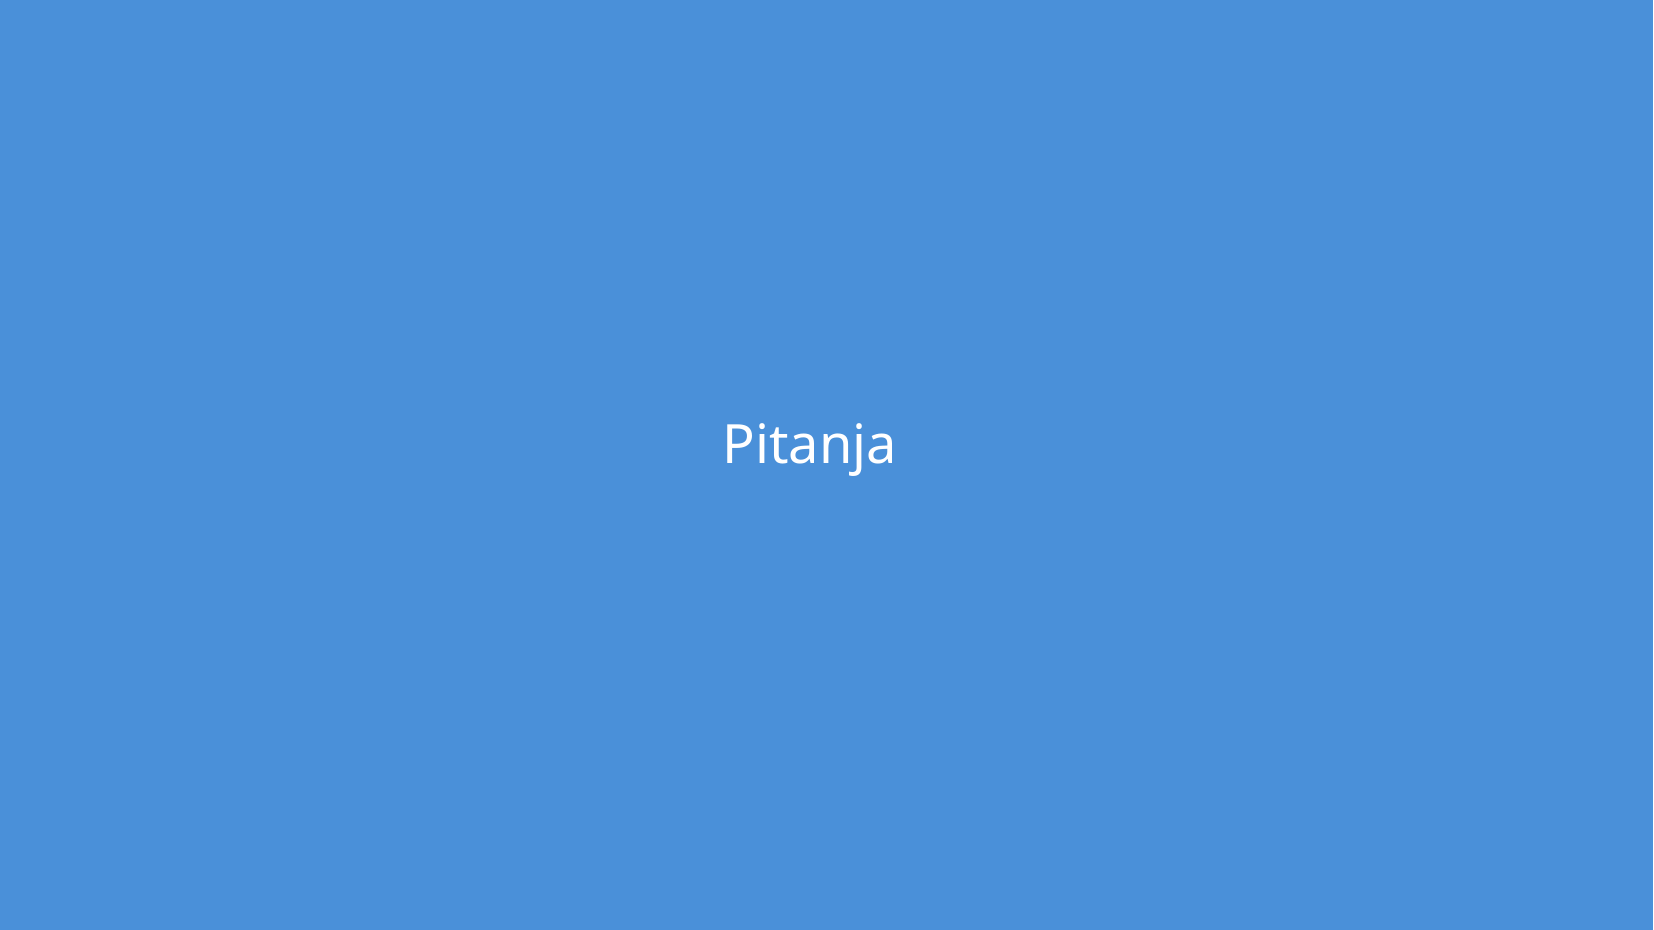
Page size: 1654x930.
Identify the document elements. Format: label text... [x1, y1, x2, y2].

subtitle Pitanja [532, 323, 1088, 526]
